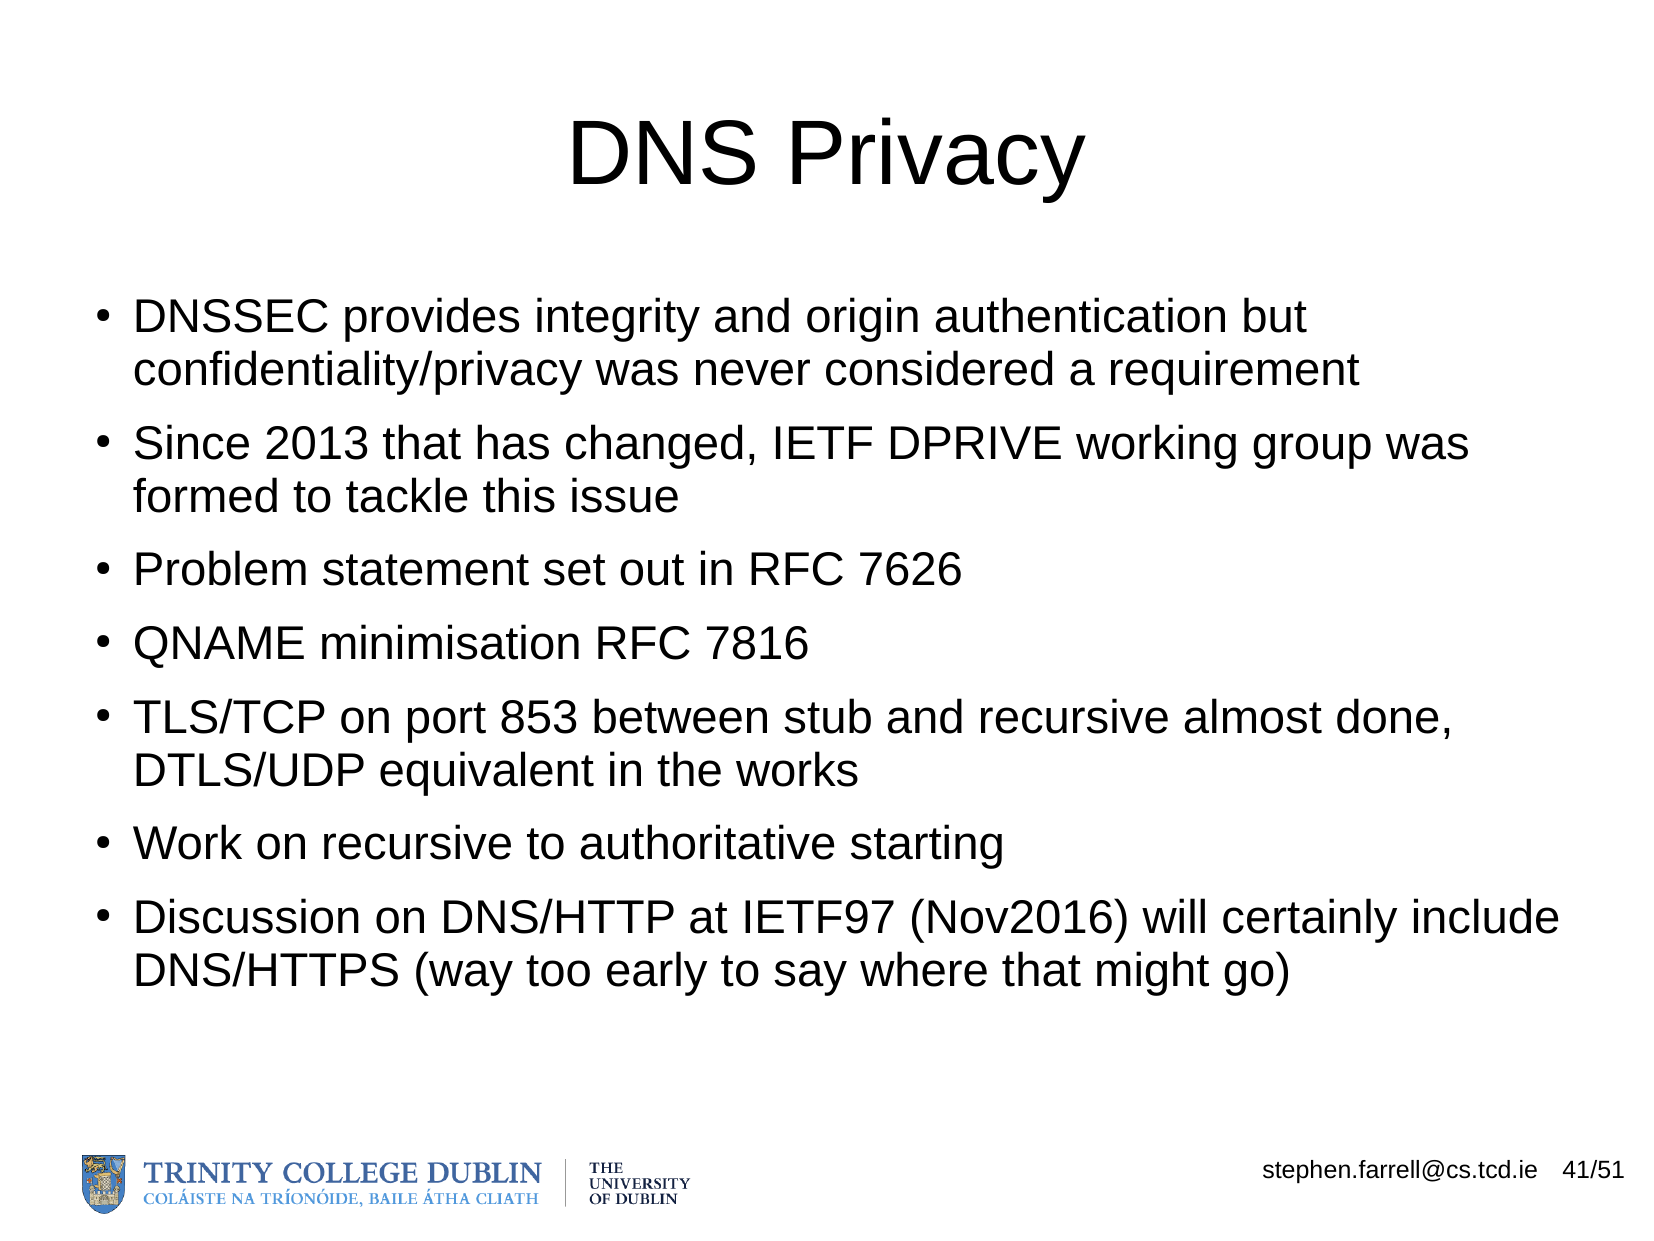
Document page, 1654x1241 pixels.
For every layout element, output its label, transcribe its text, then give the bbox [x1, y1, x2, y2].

list DNSSEC provides integrity and origin authentication but confidentiality/privacy was never considered a requirement Since 2013 that has changed, IETF DPRIVE working group was formed to tackle this issue Problem statement set out in RFC 7626 QNAME minimisation RFC 7816 TLS/TCP on port 853 between stub and recursive almost done, DTLS/UDP equivalent in the works Work on recursive to authoritative starting Discussion on DNS/HTTP at IETF97 (Nov2016) will certainly include DNS/HTTPS (way too early to say where that might go) [82, 290, 1571, 1010]
picture [82, 1155, 694, 1214]
title DNS Privacy [82, 49, 1571, 257]
